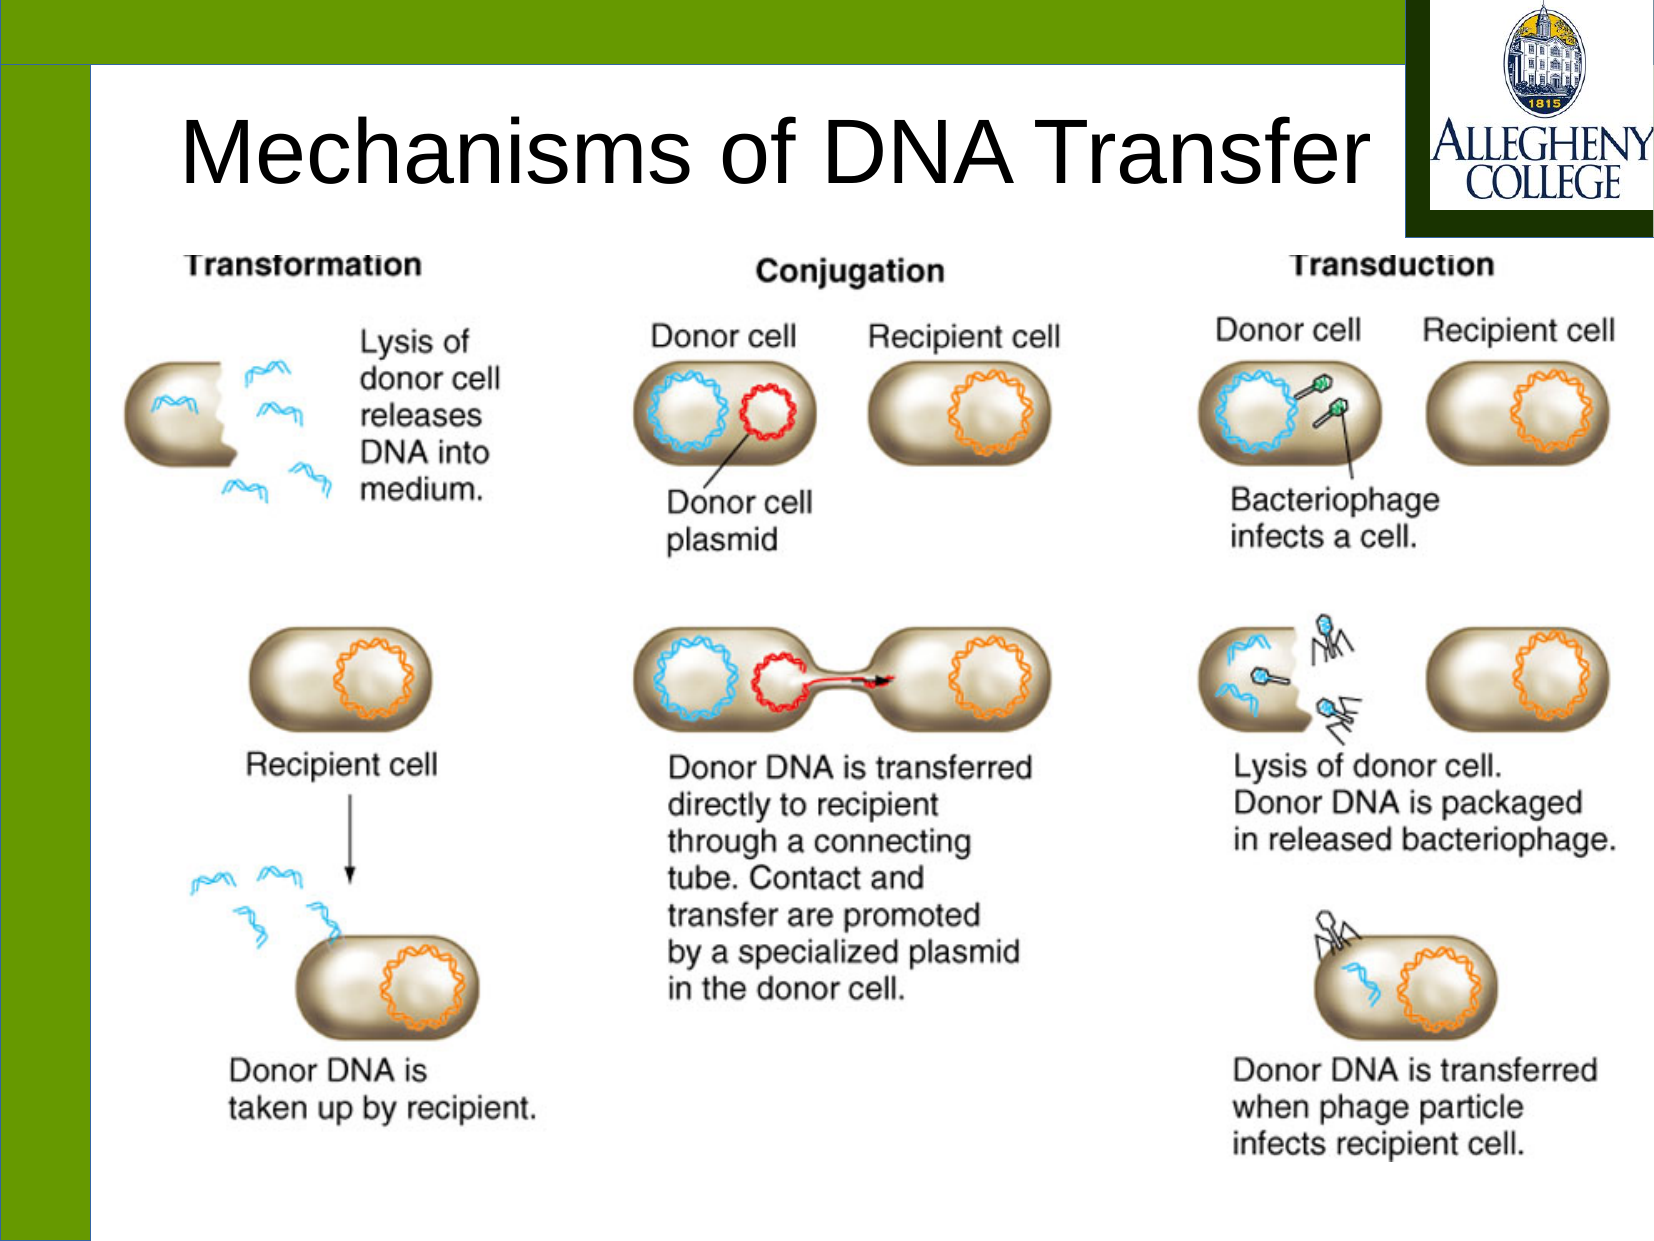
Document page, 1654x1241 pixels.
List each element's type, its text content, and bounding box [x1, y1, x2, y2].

picture [1430, 0, 1654, 210]
text_box [0, 0, 1654, 1241]
picture [120, 255, 1621, 1162]
title Mechanisms of DNA Transfer [91, 65, 1478, 256]
